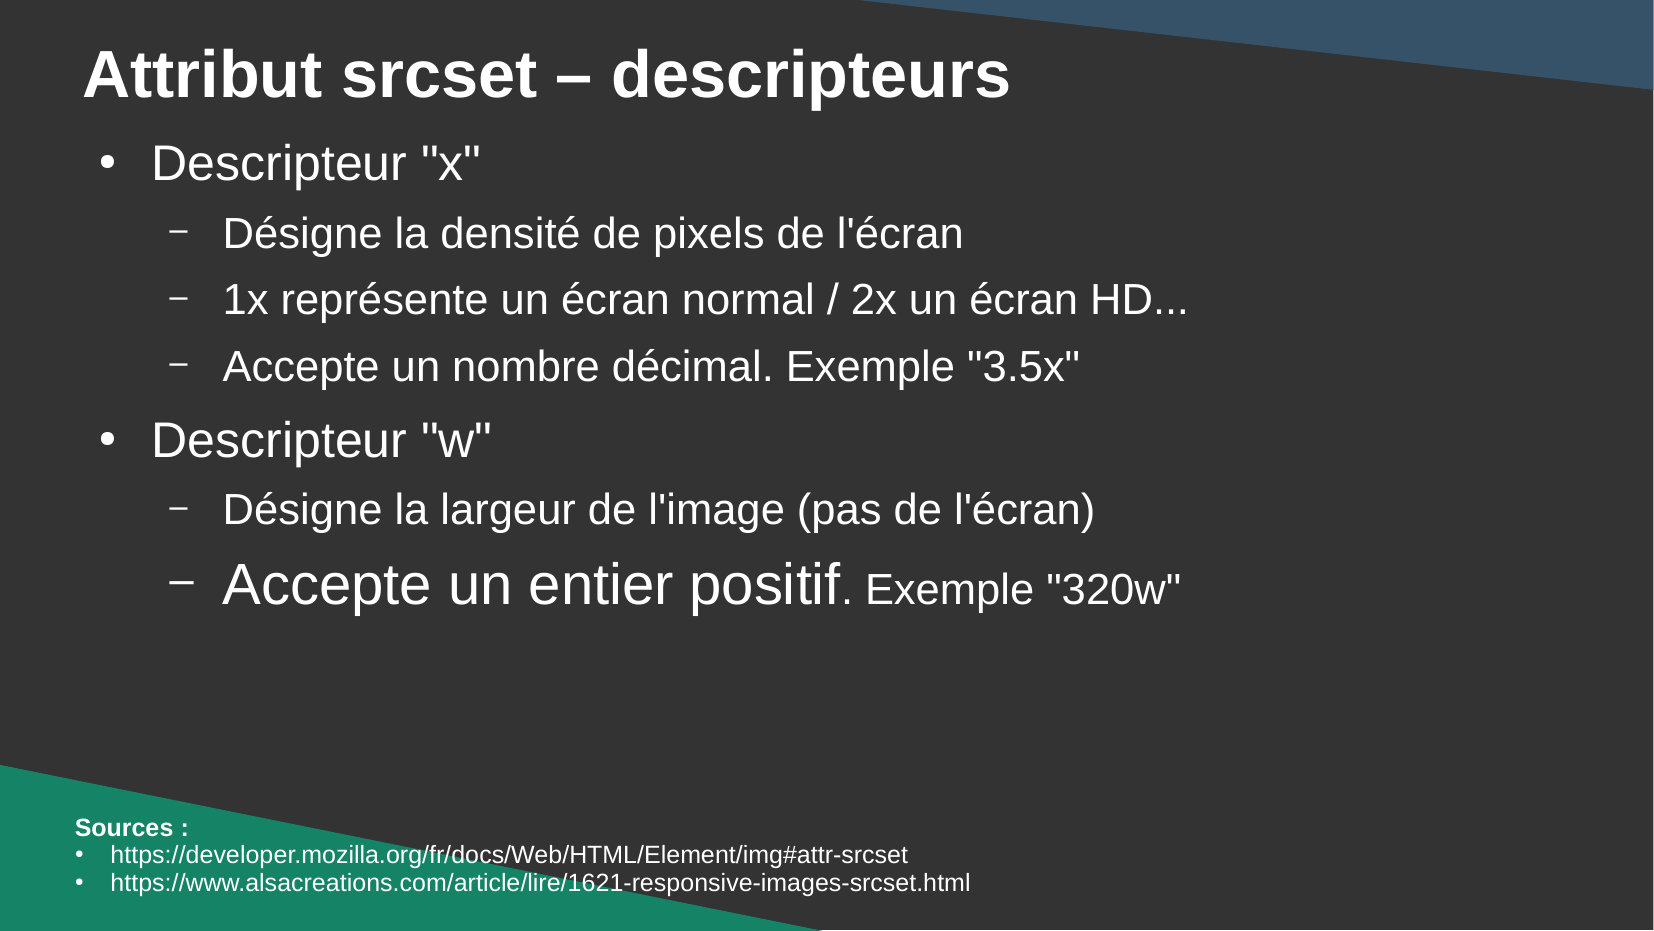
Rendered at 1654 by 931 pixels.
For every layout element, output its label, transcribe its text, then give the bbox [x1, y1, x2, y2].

text_box Sources : https://developer.mozilla.org/fr/docs/Web/HTML/Element/img#attr-srcset https://www.alsacreations.com/article/lire/1621-responsive-images-srcset.html [60, 805, 1546, 931]
text_box [858, 0, 1654, 90]
text_box [0, 764, 199, 931]
list Descripteur "x" Désigne la densité de pixels de l'écran 1x représente un écran normal / 2x un écran HD... Accepte un nombre décimal. Exemple "3.5x" Descripteur "w" Désigne la largeur de l'image (pas de l'écran) Accepte un entier positif. Exemple "320w" [80, 135, 1605, 629]
title Attribut srcset – descripteurs [82, 37, 1571, 122]
